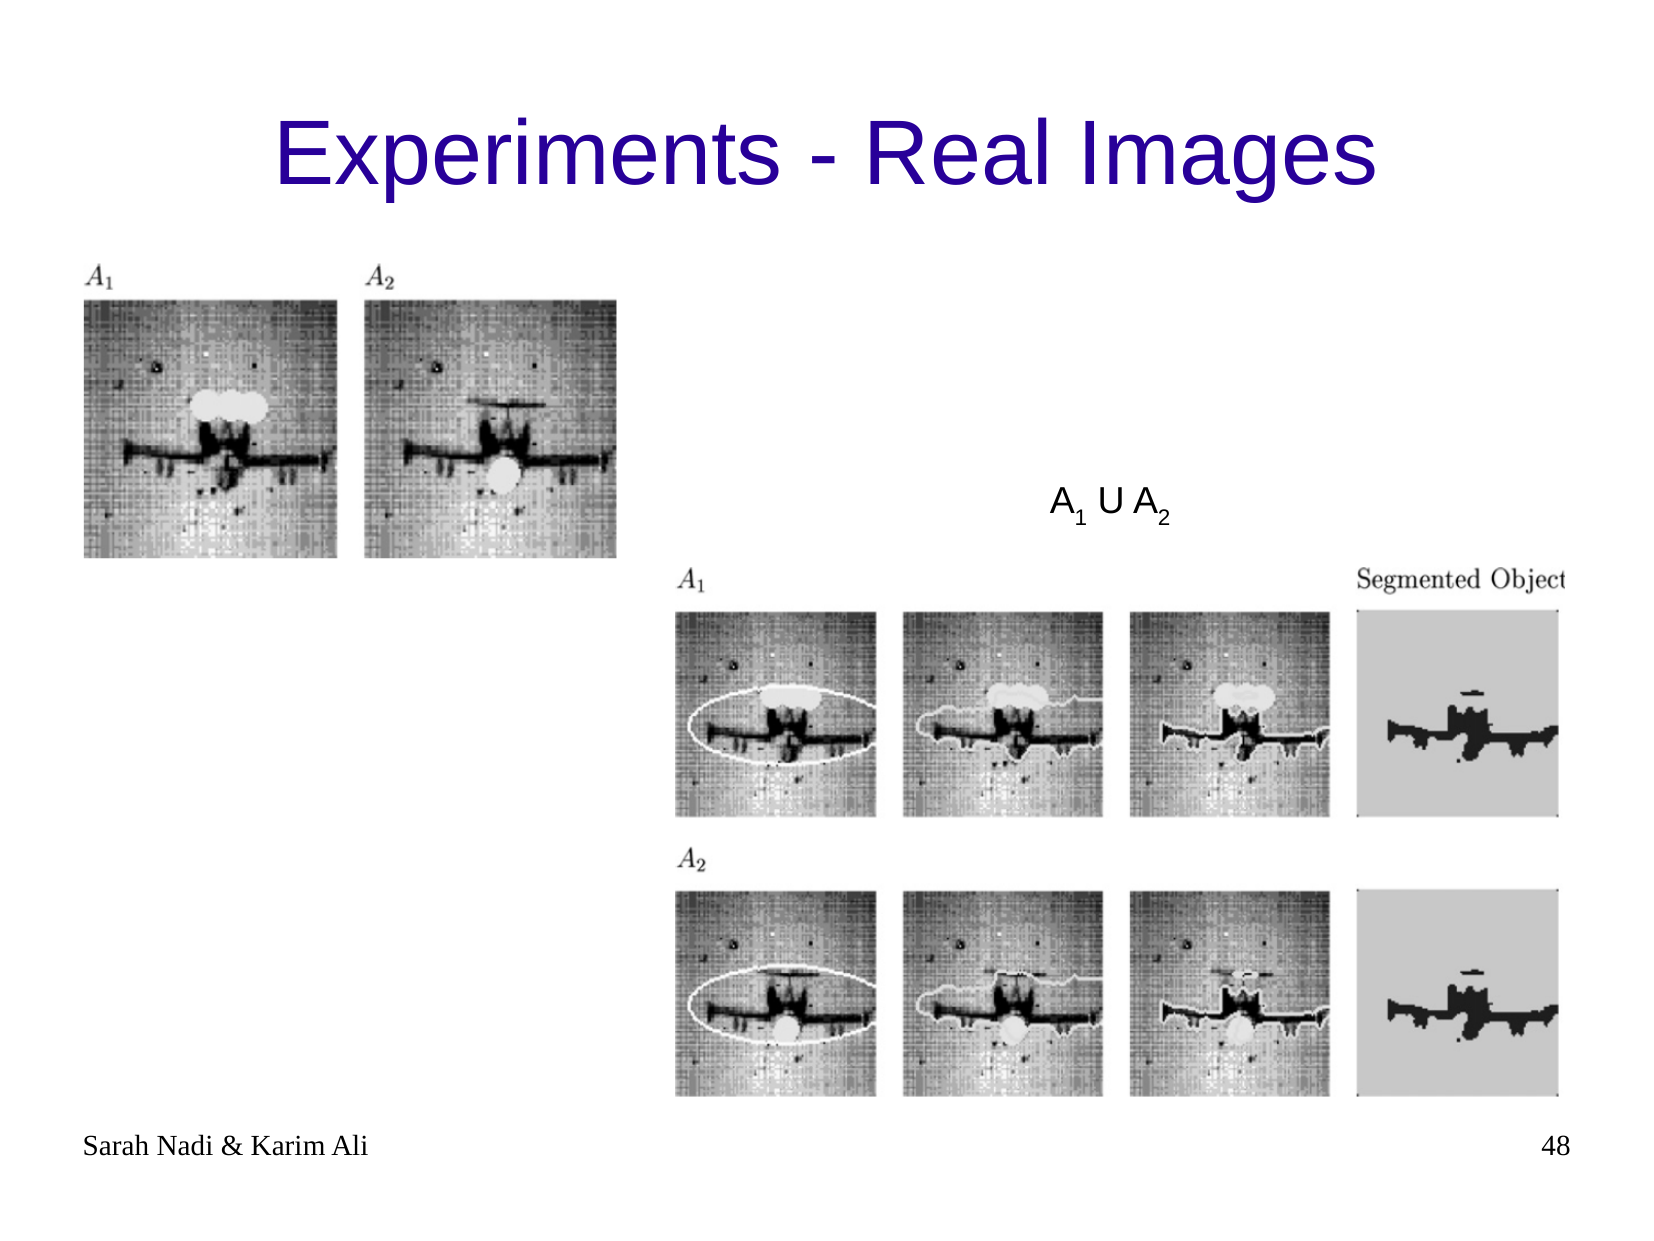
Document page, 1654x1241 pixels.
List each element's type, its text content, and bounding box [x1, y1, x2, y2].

picture [666, 563, 1565, 1104]
text_box A1 U A2 [1034, 472, 1197, 538]
title Experiments - Real Images [82, 56, 1571, 250]
picture [75, 259, 621, 564]
